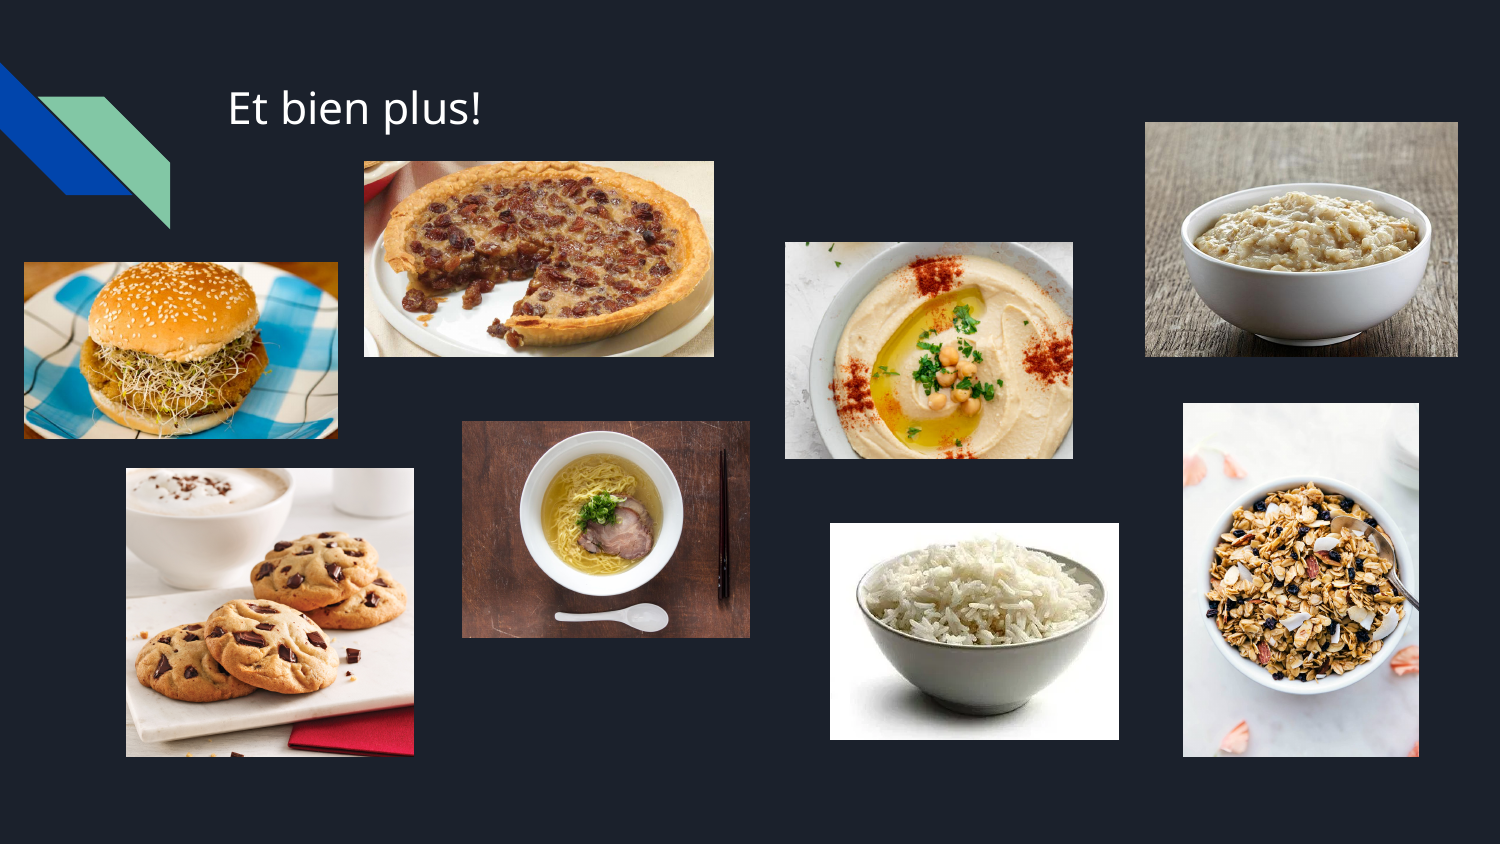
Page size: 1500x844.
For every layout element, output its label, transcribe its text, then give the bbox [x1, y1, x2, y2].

title Et bien plus! [212, 64, 1368, 149]
picture [785, 242, 1073, 459]
picture [1183, 403, 1419, 757]
picture [1145, 122, 1458, 357]
picture [24, 262, 338, 439]
picture [364, 161, 714, 357]
picture [830, 523, 1119, 740]
picture [462, 421, 750, 638]
picture [126, 468, 414, 757]
